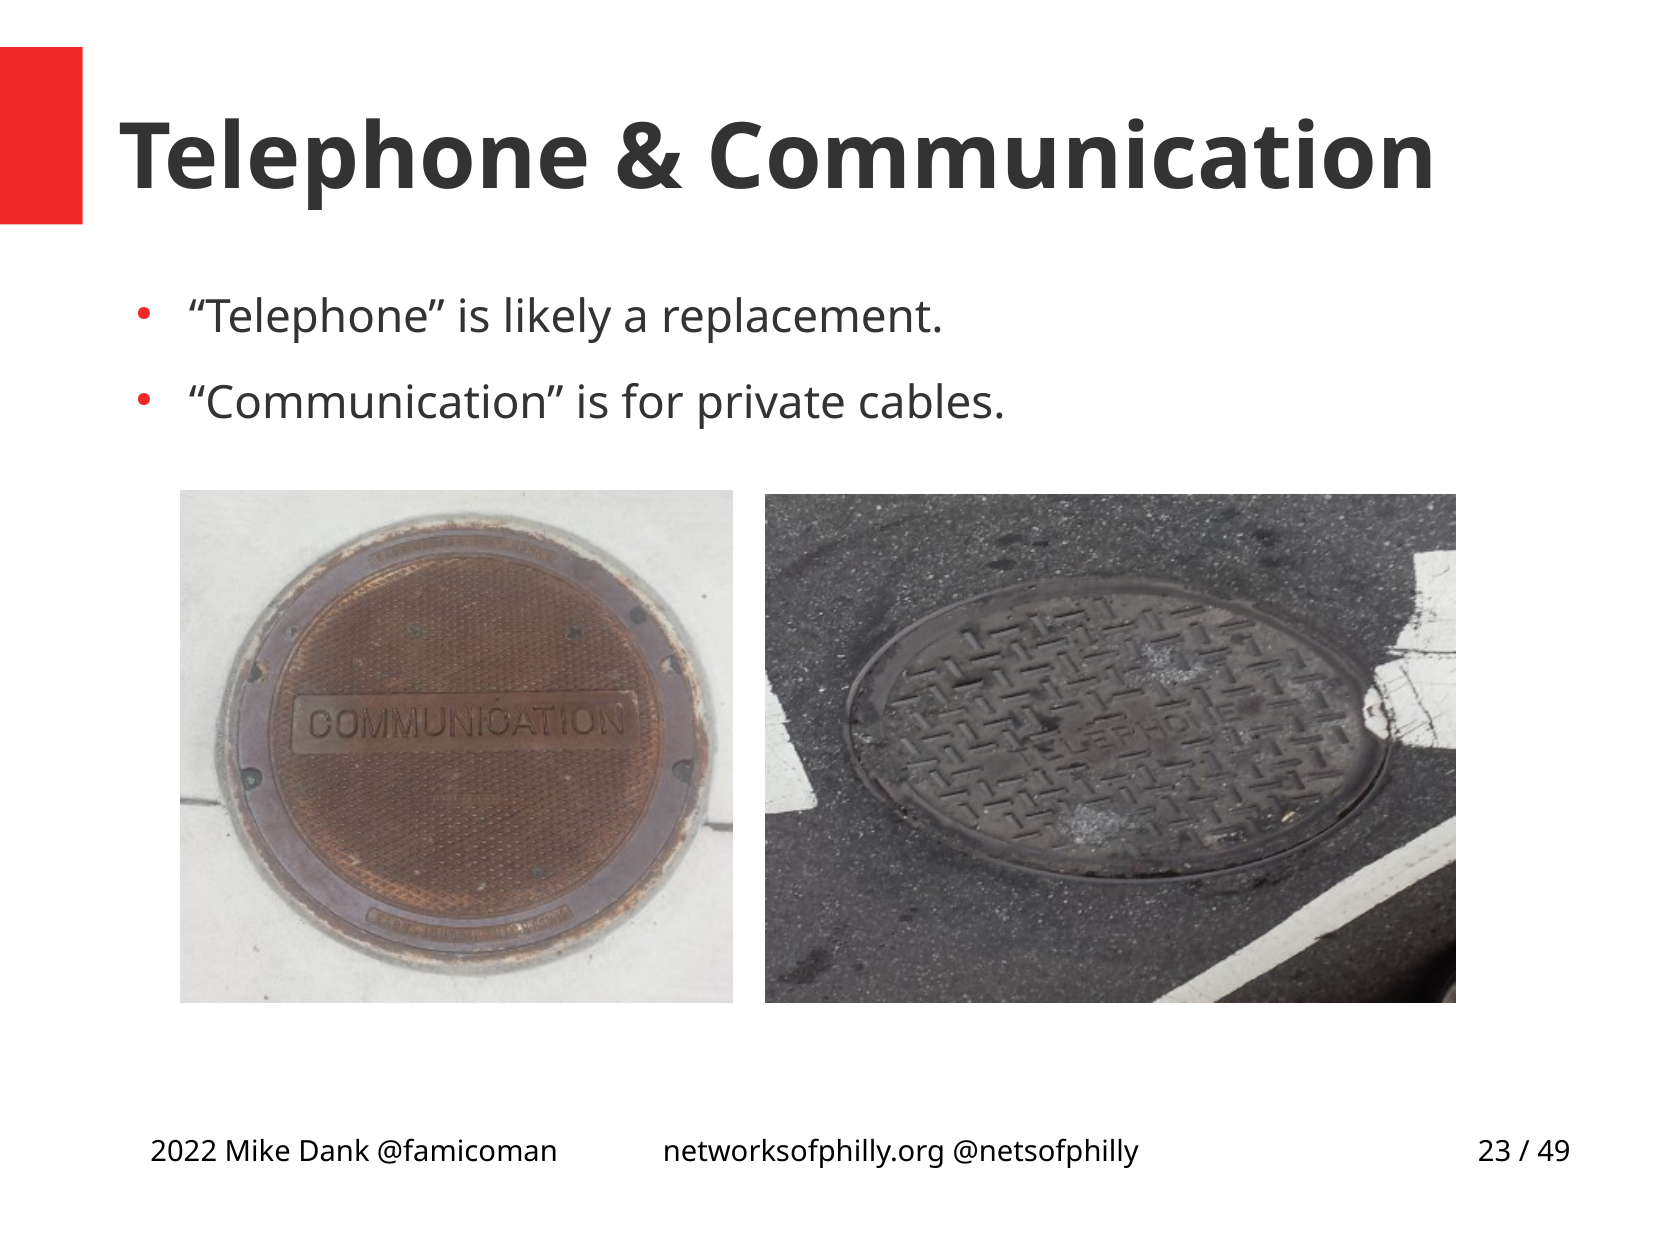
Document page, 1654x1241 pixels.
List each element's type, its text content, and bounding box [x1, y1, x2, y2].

title Telephone & Communication [118, 49, 1571, 257]
picture [765, 494, 1456, 1003]
picture [180, 490, 733, 1003]
list “Telephone” is likely a replacement. “Communication” is for private cables. [118, 283, 1536, 1003]
